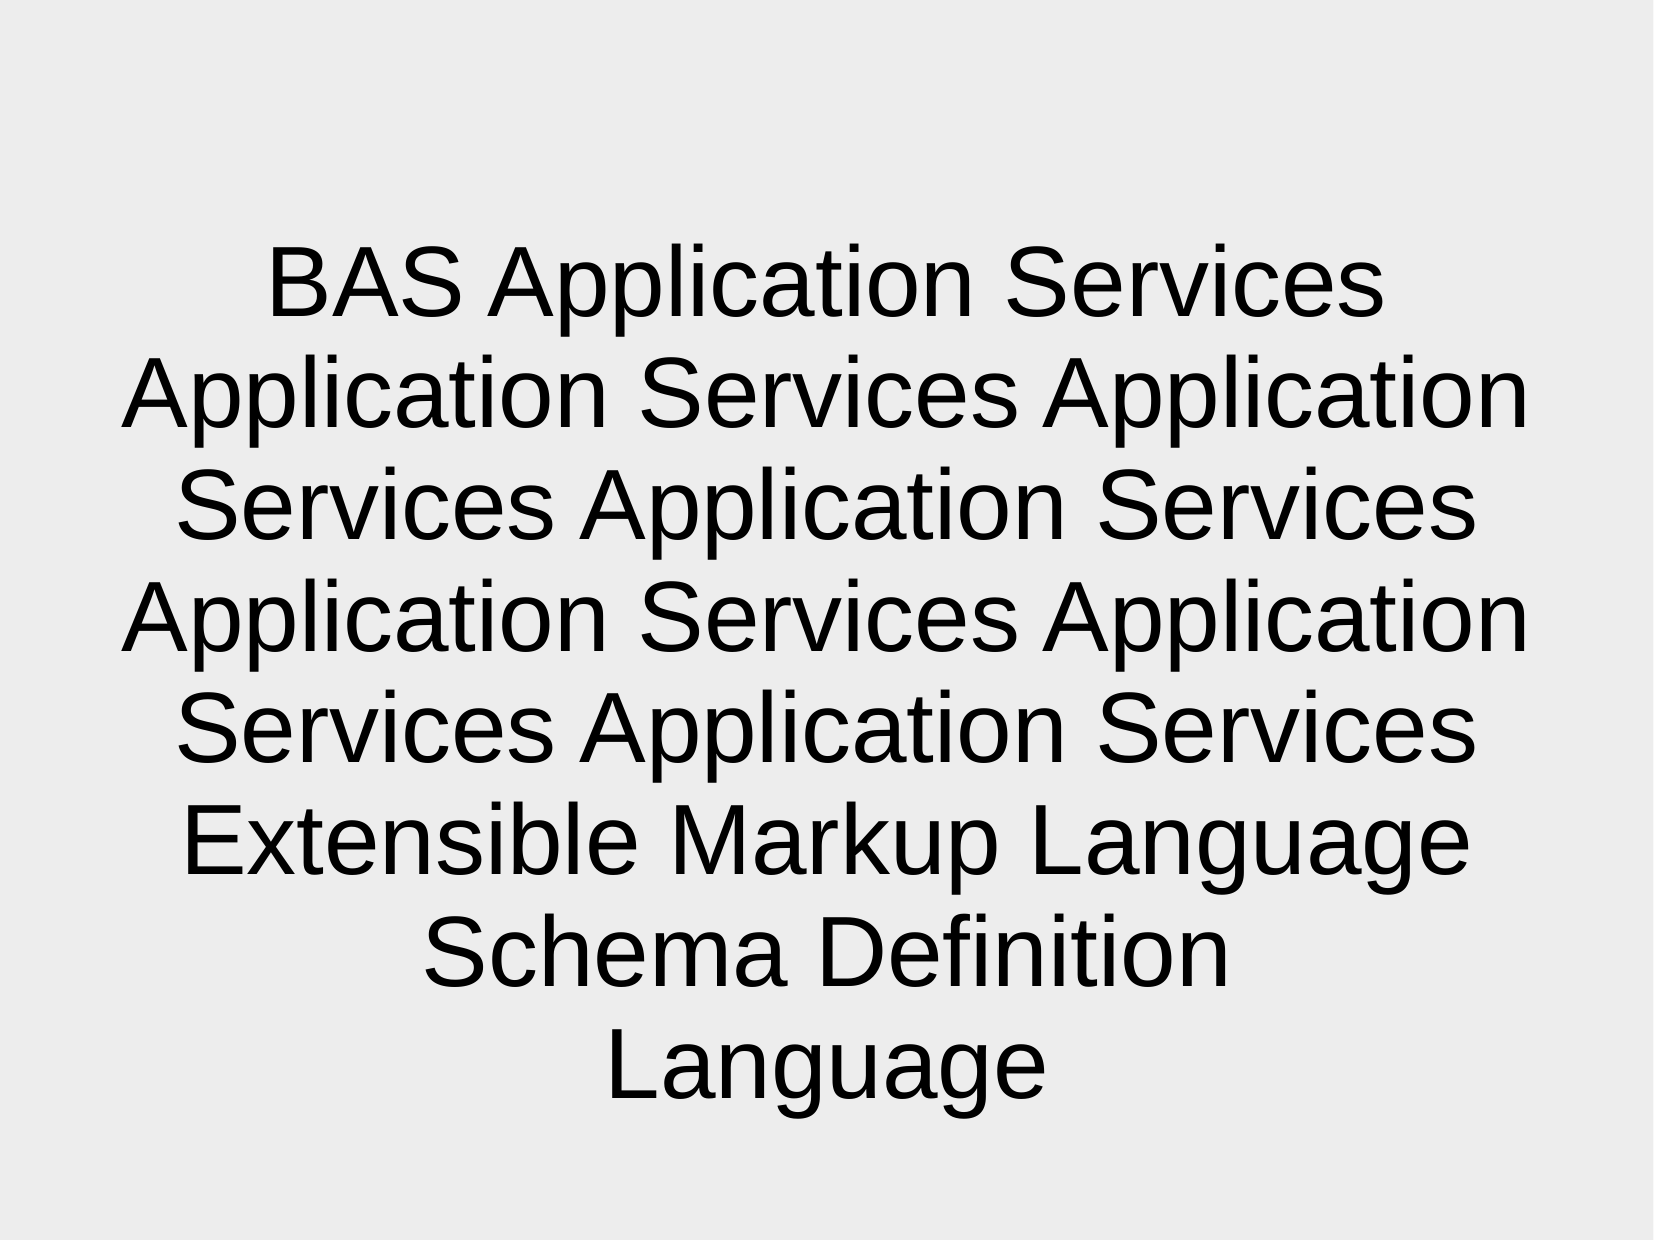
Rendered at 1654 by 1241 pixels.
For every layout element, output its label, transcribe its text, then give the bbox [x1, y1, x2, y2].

text_box BAS Application Services Application Services Application Services Application Services Application Services Application Services Application Services Extensible Markup Language Schema Definition Language [0, 218, 1654, 1126]
